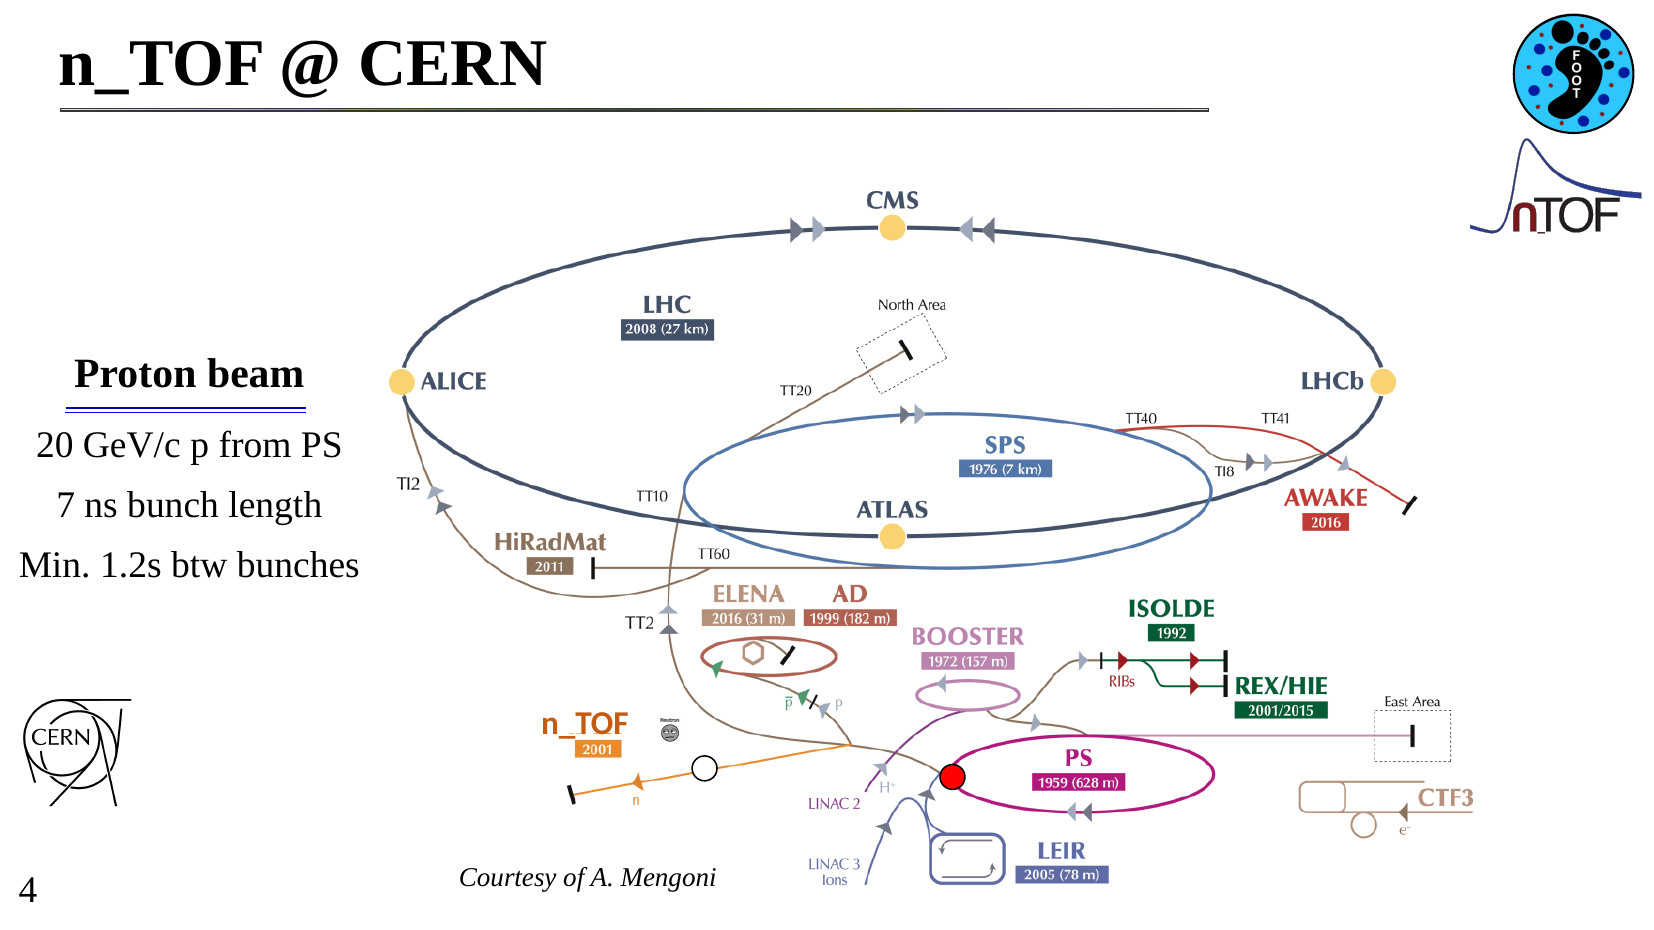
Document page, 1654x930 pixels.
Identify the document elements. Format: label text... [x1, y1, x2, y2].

text_box Proton beam 20 GeV/c p from PS 7 ns bunch length Min. 1.2s btw bunches [4, 342, 375, 648]
picture [258, 21, 1653, 930]
picture [1594, 11, 1634, 61]
picture [22, 698, 132, 807]
text_box Courtesy of A. Mengoni [444, 854, 865, 915]
text_box [692, 755, 717, 781]
text_box n_TOF @ CERN [58, 0, 1594, 118]
text_box [940, 764, 965, 790]
text_box n_TOF [526, 693, 675, 733]
text_box 4 [3, 861, 53, 927]
